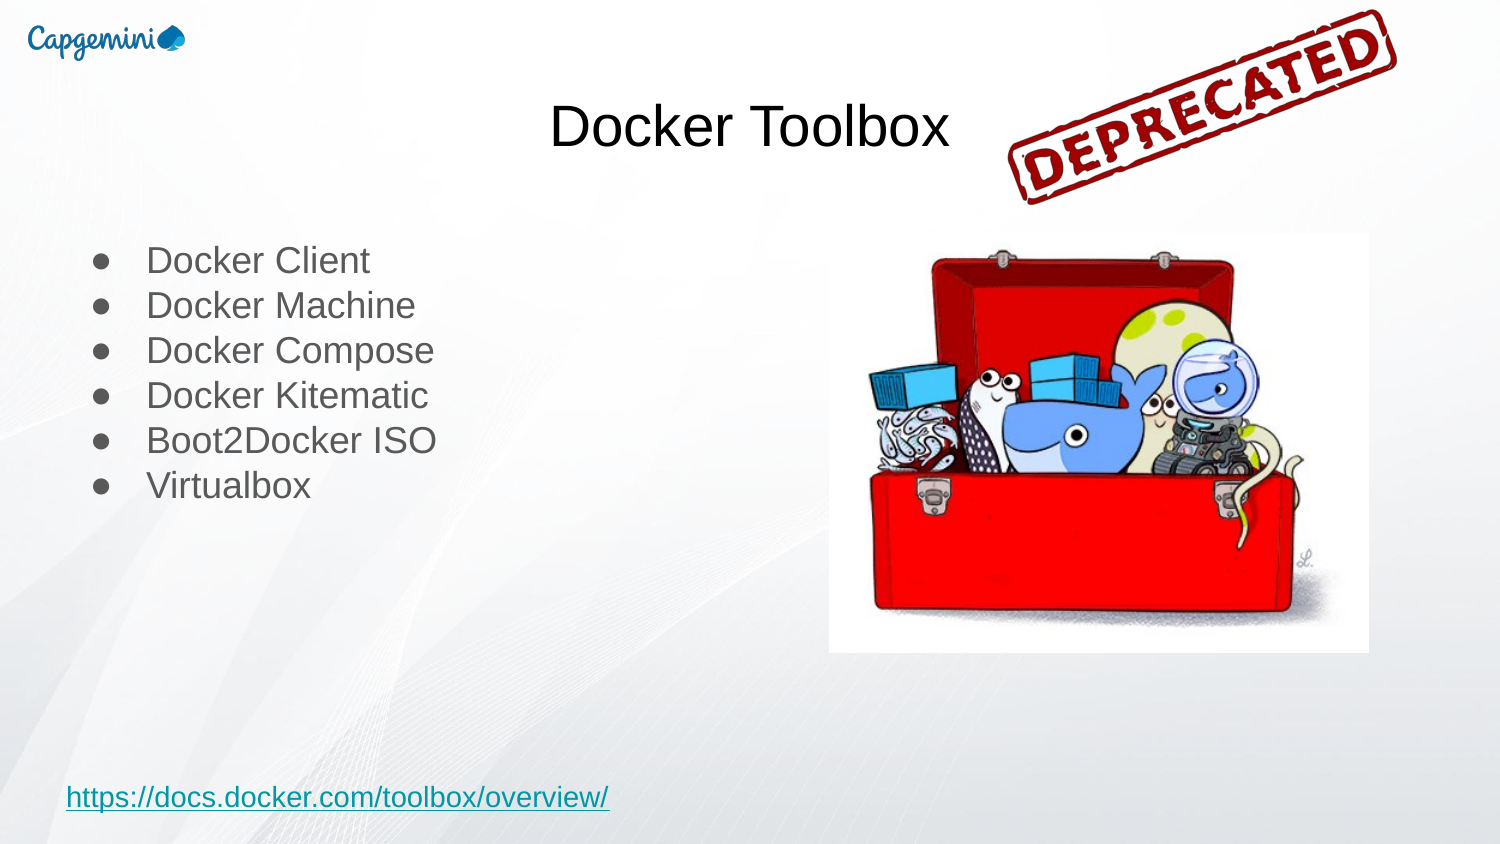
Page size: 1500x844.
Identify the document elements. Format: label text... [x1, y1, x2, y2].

text_box https://docs.docker.com/toolbox/overview/ [51, 766, 639, 827]
title Docker Toolbox [1150, 72, 1449, 167]
list Docker Client Docker Machine Docker Compose Docker Kitematic Boot2Docker ISO Virtualbox [56, 221, 713, 782]
title Docker Toolbox [51, 72, 1186, 167]
picture [0, 0, 1500, 844]
